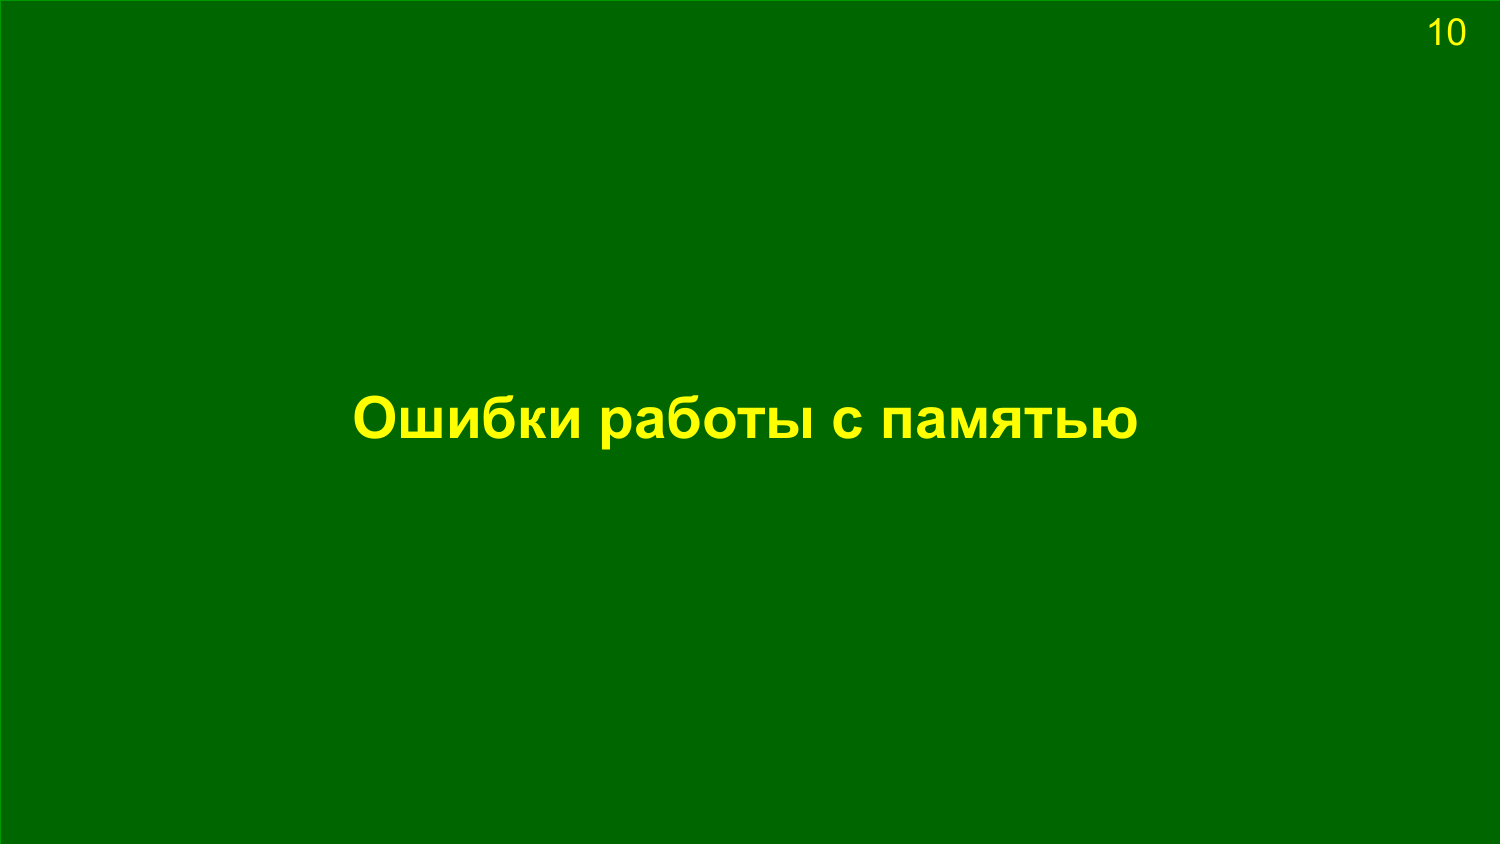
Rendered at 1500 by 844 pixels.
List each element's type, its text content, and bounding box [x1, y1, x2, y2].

title Ошибки работы с памятью [70, 258, 1421, 579]
